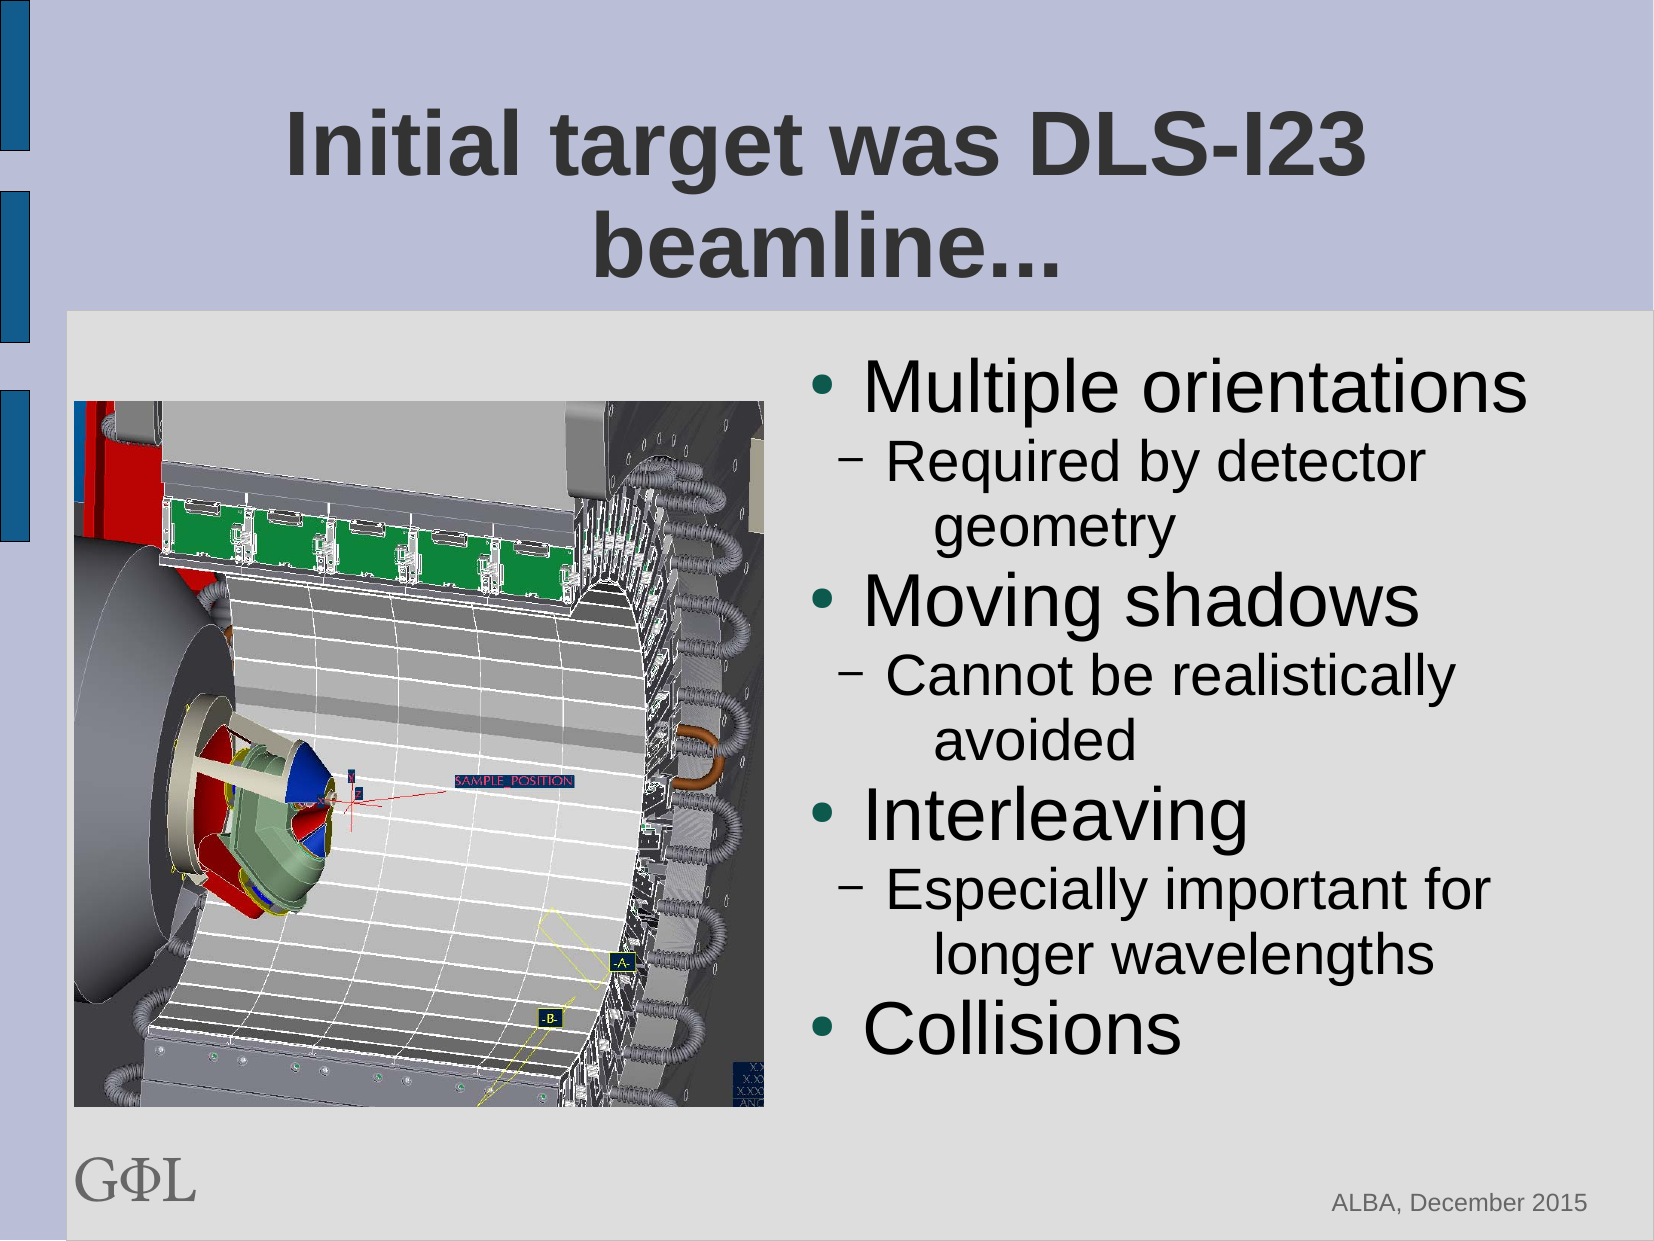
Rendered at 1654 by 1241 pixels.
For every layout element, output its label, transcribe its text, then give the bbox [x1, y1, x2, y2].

picture [74, 401, 764, 1107]
list Multiple orientations Required by detector geometry Moving shadows Cannot be realistically avoided Interleaving Especially important for longer wavelengths Collisions [791, 344, 1630, 1164]
title Initial target was DLS-I23 beamline... [121, 91, 1534, 299]
